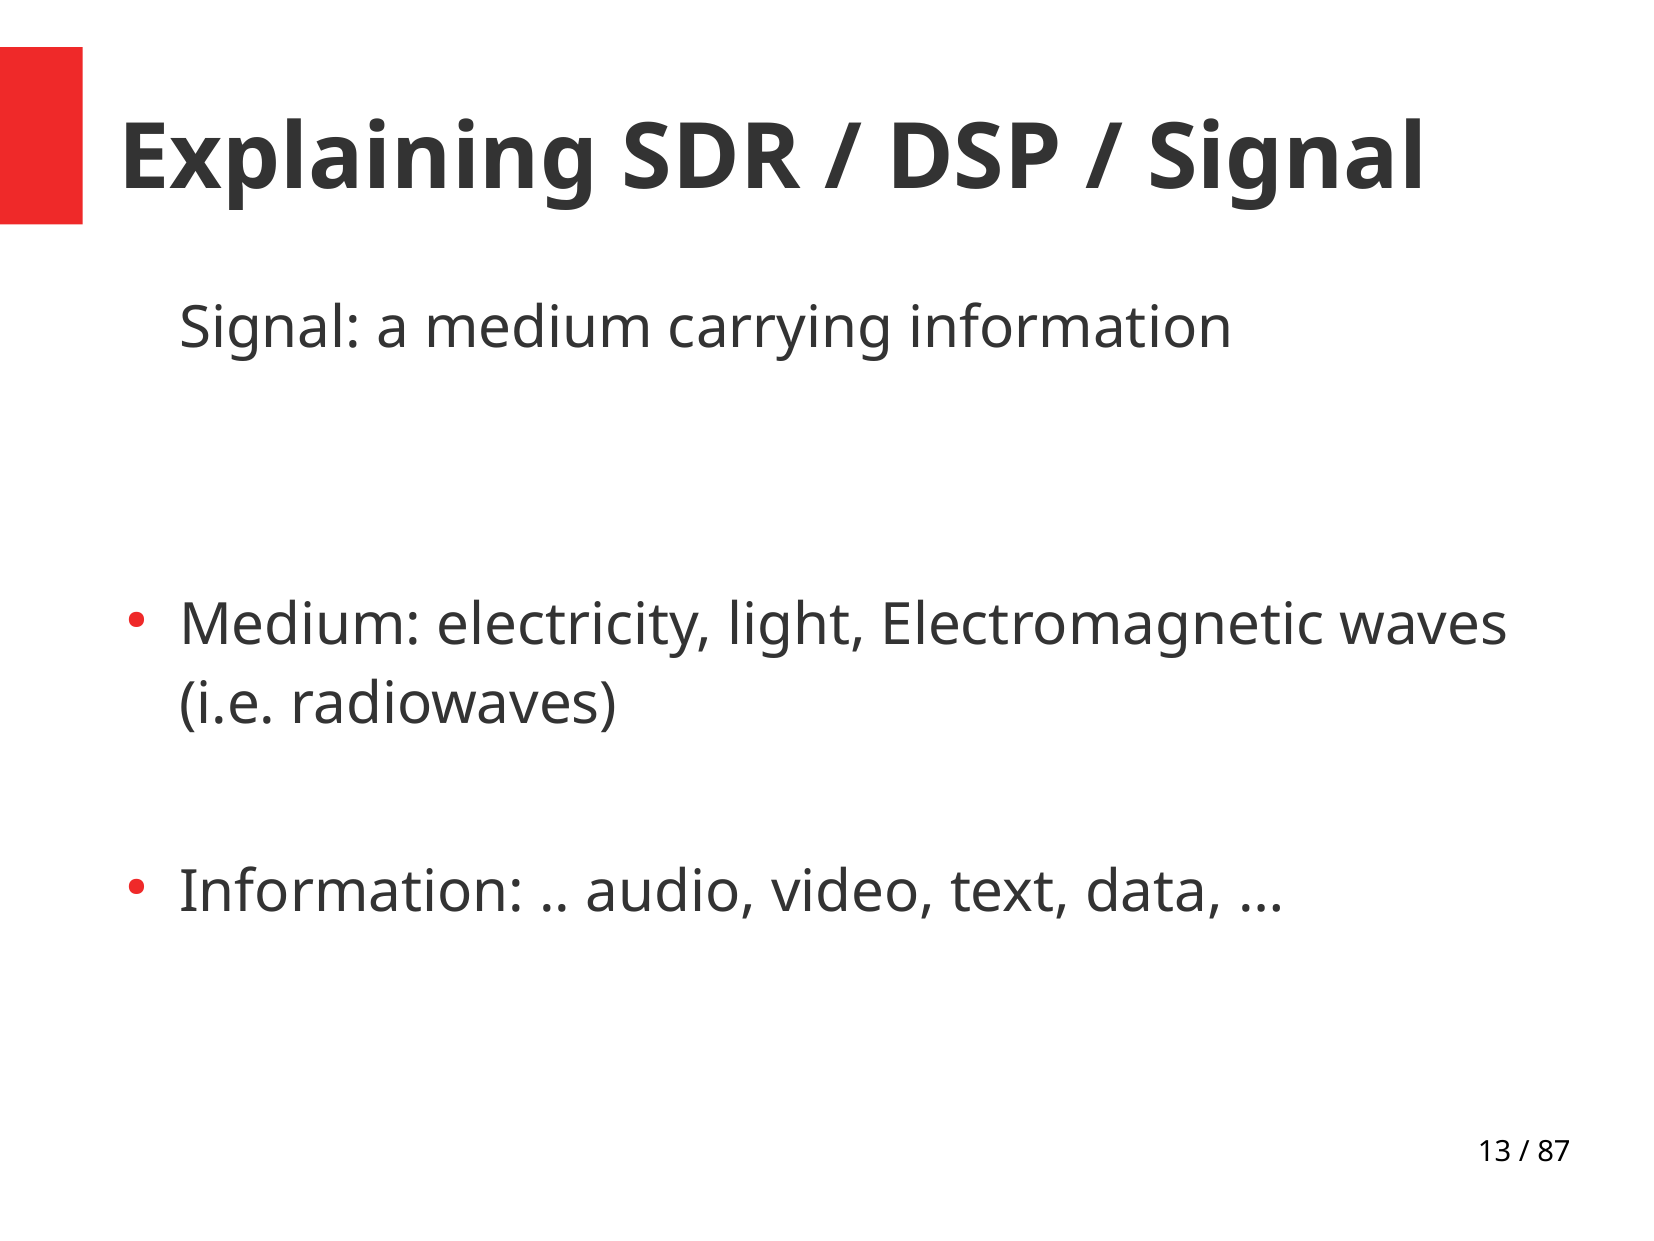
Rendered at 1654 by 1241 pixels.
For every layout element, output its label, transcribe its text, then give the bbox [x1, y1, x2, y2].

text_box [813, 603, 849, 642]
title Explaining SDR / DSP / Signal [118, 45, 1571, 260]
list Signal: a medium carrying information Medium: electricity, light, Electromagnetic waves (i.e. radiowaves) Information: .. audio, video, text, data, … [108, 285, 1526, 1111]
